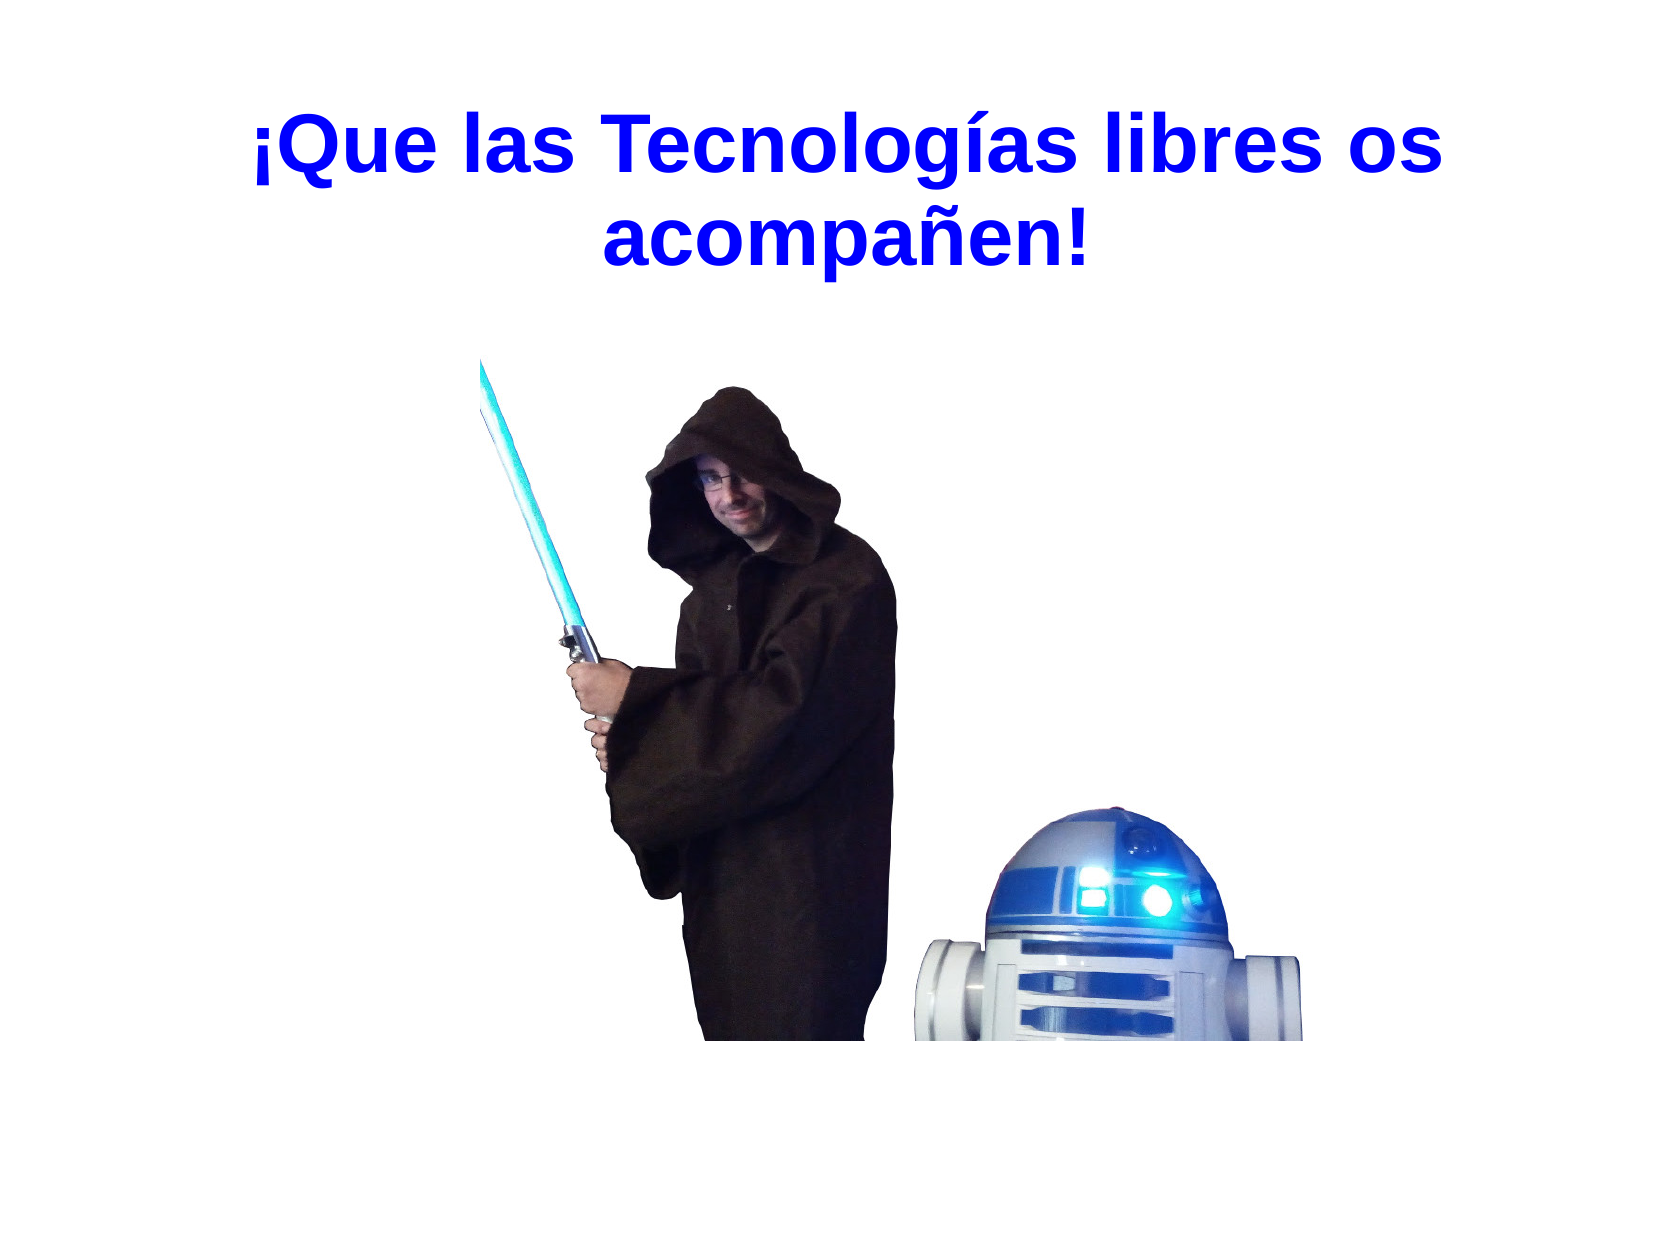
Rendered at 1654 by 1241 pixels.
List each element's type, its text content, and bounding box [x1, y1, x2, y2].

picture [480, 332, 1334, 1041]
text_box ¡Que las Tecnologías libres os acompañen! [150, 90, 1546, 316]
